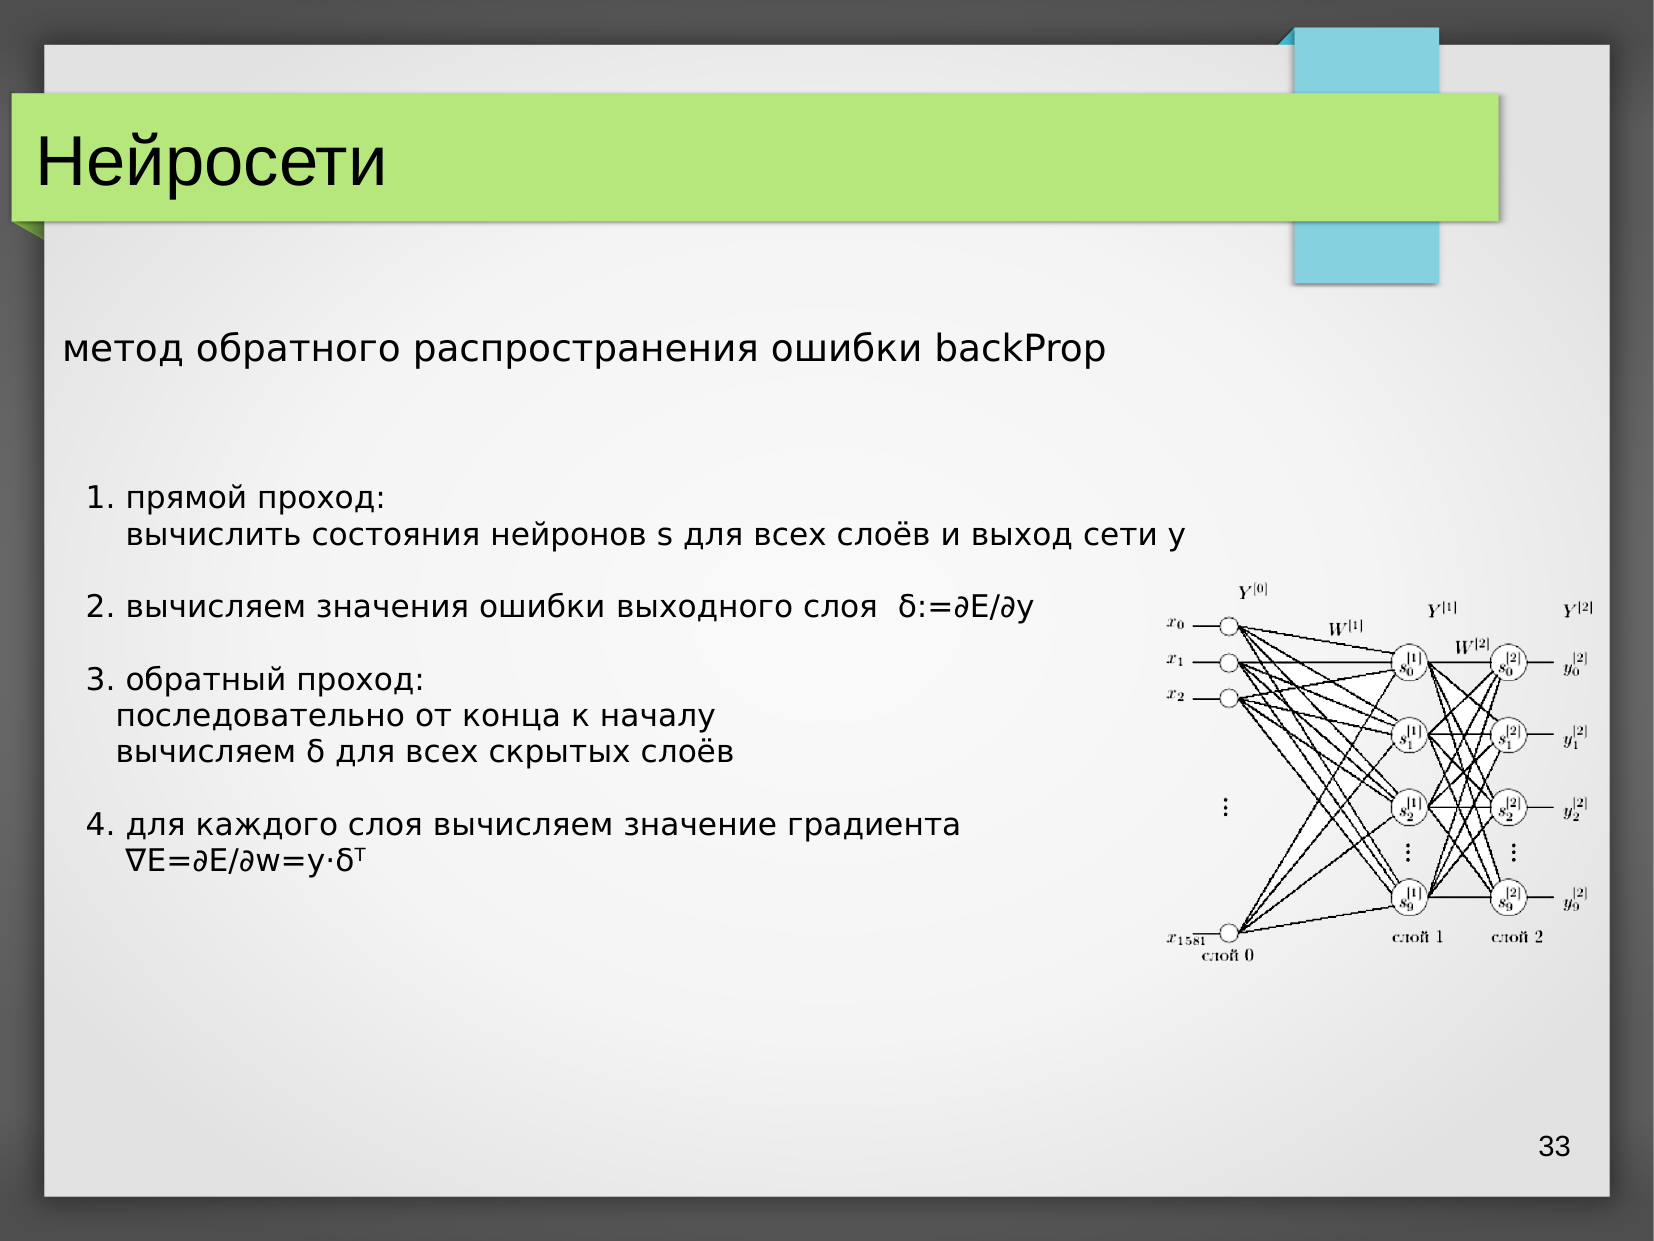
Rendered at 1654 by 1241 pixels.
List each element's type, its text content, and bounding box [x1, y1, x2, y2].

text_box 1. прямой проход: вычислить состояния нейронов s для всех слоёв и выход сети y 2. вычисляем значения ошибки выходного слоя δ:=∂E/∂y 3. обратный проход: последовательно от конца к началу вычисляем δ для всех скрытых слоёв 4. для каждого слоя вычисляем значение градиента ∇E=∂E/∂w=y⋅δT [70, 472, 1205, 923]
picture [0, 0, 1654, 1241]
title Нейросети [35, 121, 1489, 201]
text_box метод обратного распространения ошибки backProp [47, 318, 1470, 378]
